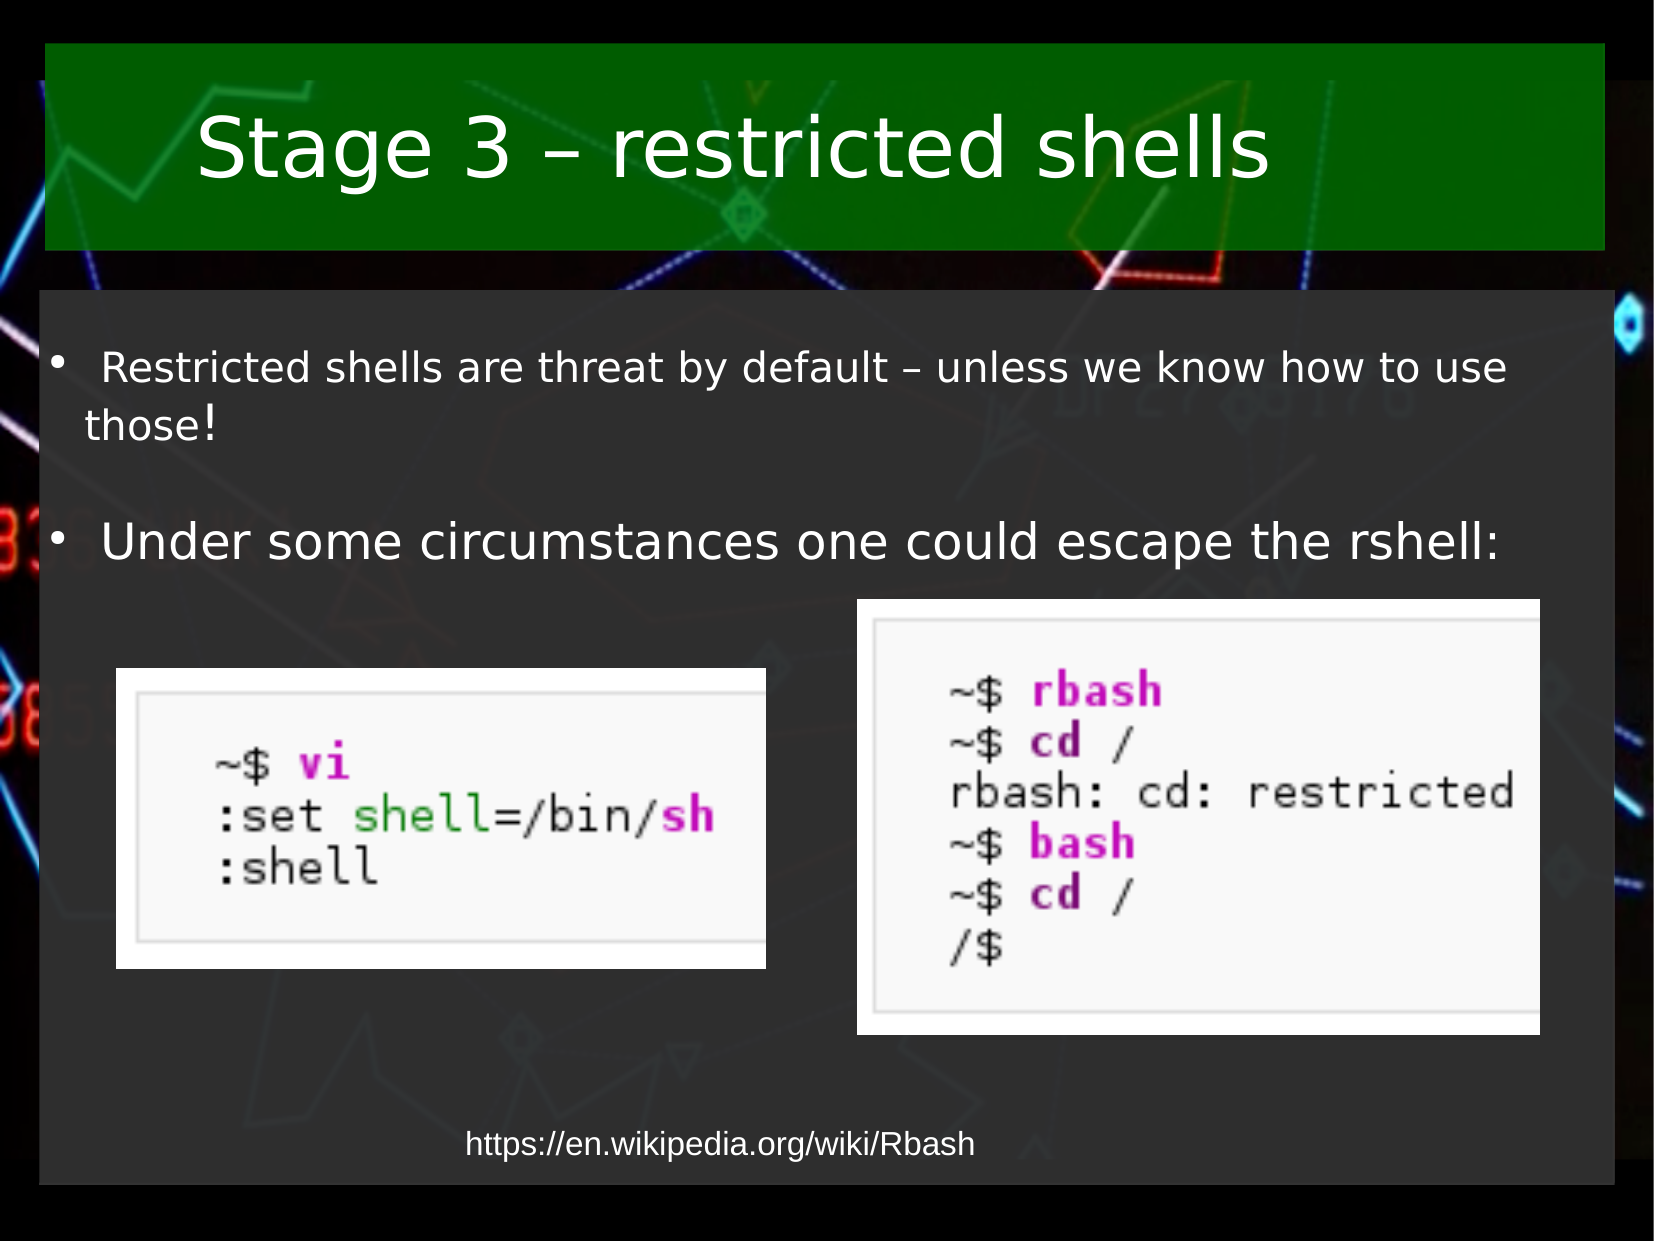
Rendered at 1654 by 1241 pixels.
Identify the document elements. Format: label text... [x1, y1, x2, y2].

text_box Restricted shells are threat by default – unless we know how to use those! Under some circumstances one could escape the rshell: [39, 290, 1615, 1185]
text_box https://en.wikipedia.org/wiki/Rbash [441, 1112, 1001, 1164]
picture [0, 0, 1654, 1241]
title Stage 3 – restricted shells [45, 43, 1605, 251]
